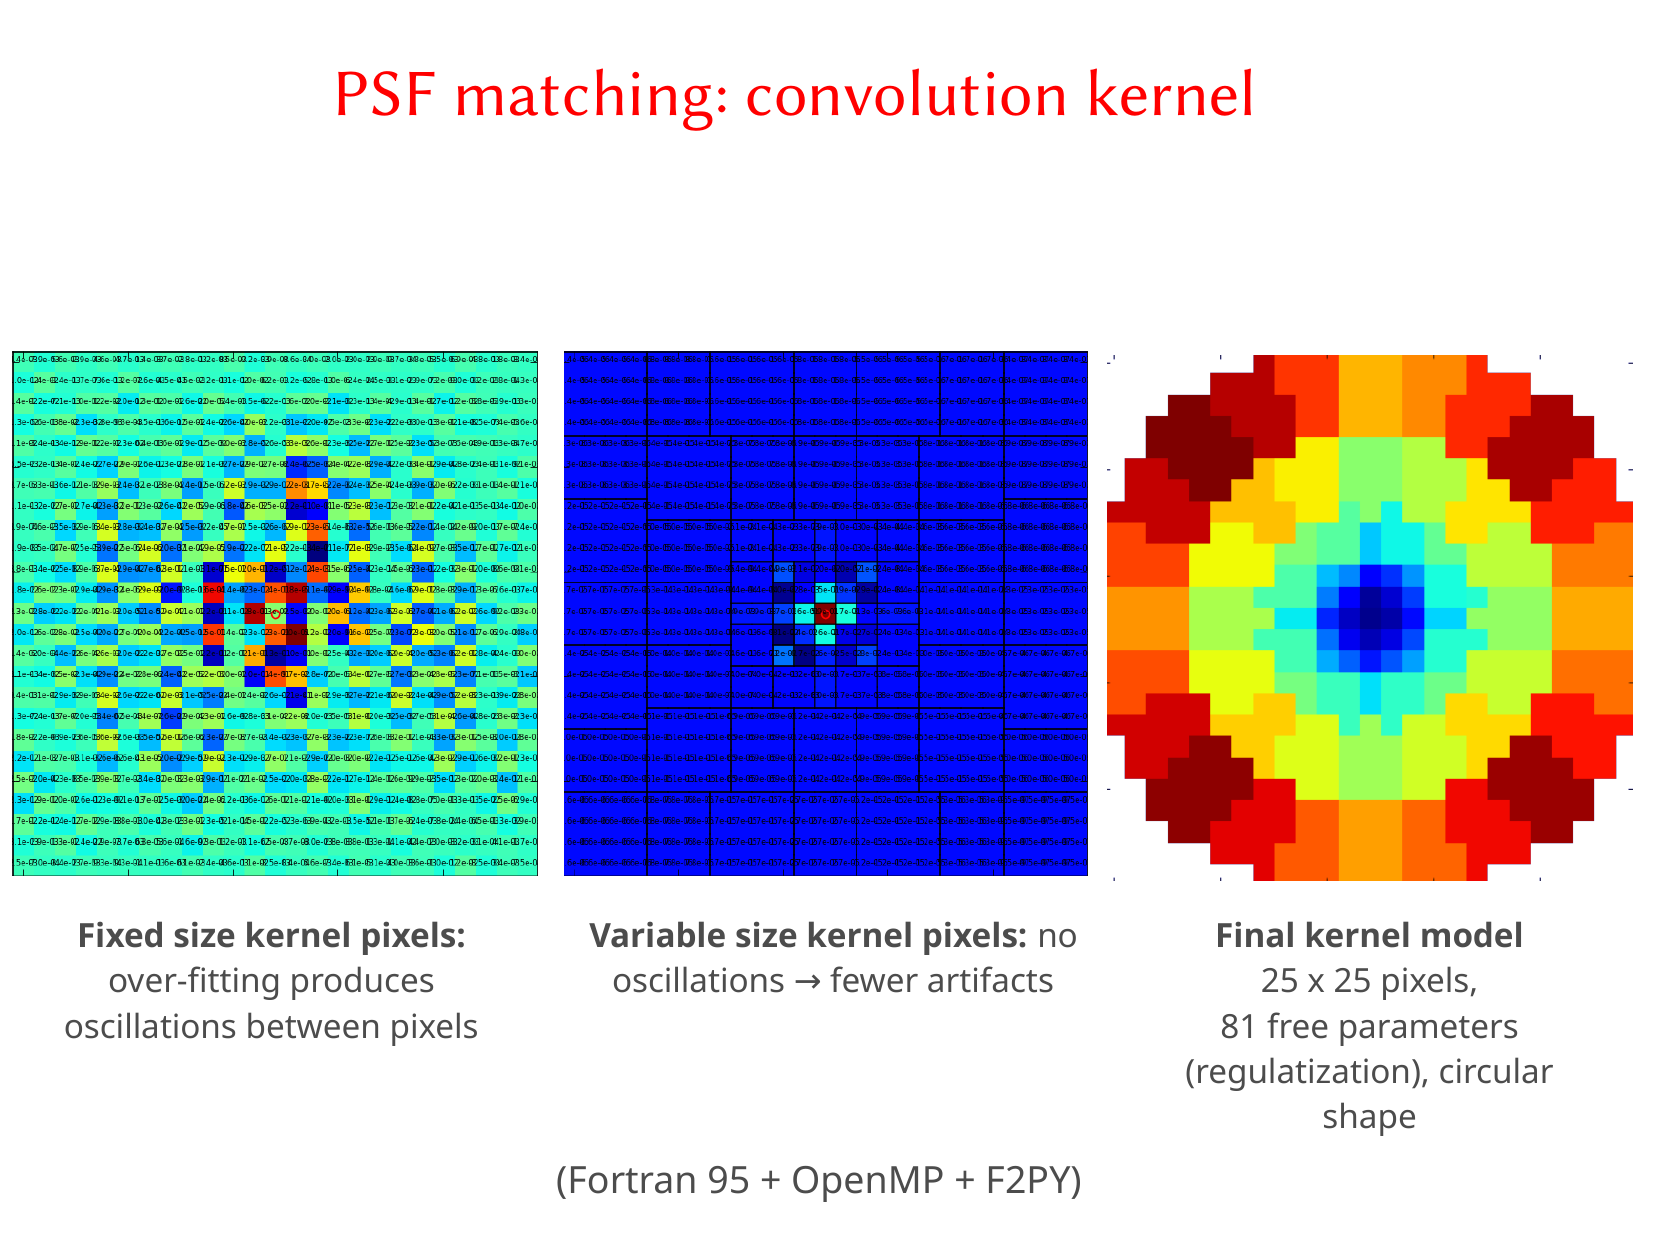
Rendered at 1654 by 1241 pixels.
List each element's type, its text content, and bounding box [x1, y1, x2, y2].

picture [12, 350, 538, 876]
text_box Variable size kernel pixels: no oscillations → fewer artifacts [558, 904, 1109, 1025]
text_box Fixed size kernel pixels: over-fitting produces oscillations between pixels [23, 904, 520, 1064]
picture [1107, 355, 1633, 881]
text_box Final kernel model 25 x 25 pixels, 81 free parameters (regulatization), circular shape [1154, 904, 1585, 1141]
text_box PSF matching: convolution kernel [180, 48, 1411, 178]
text_box (Fortran 95 + OpenMP + F2PY) [513, 1145, 1115, 1232]
picture [564, 350, 1088, 876]
